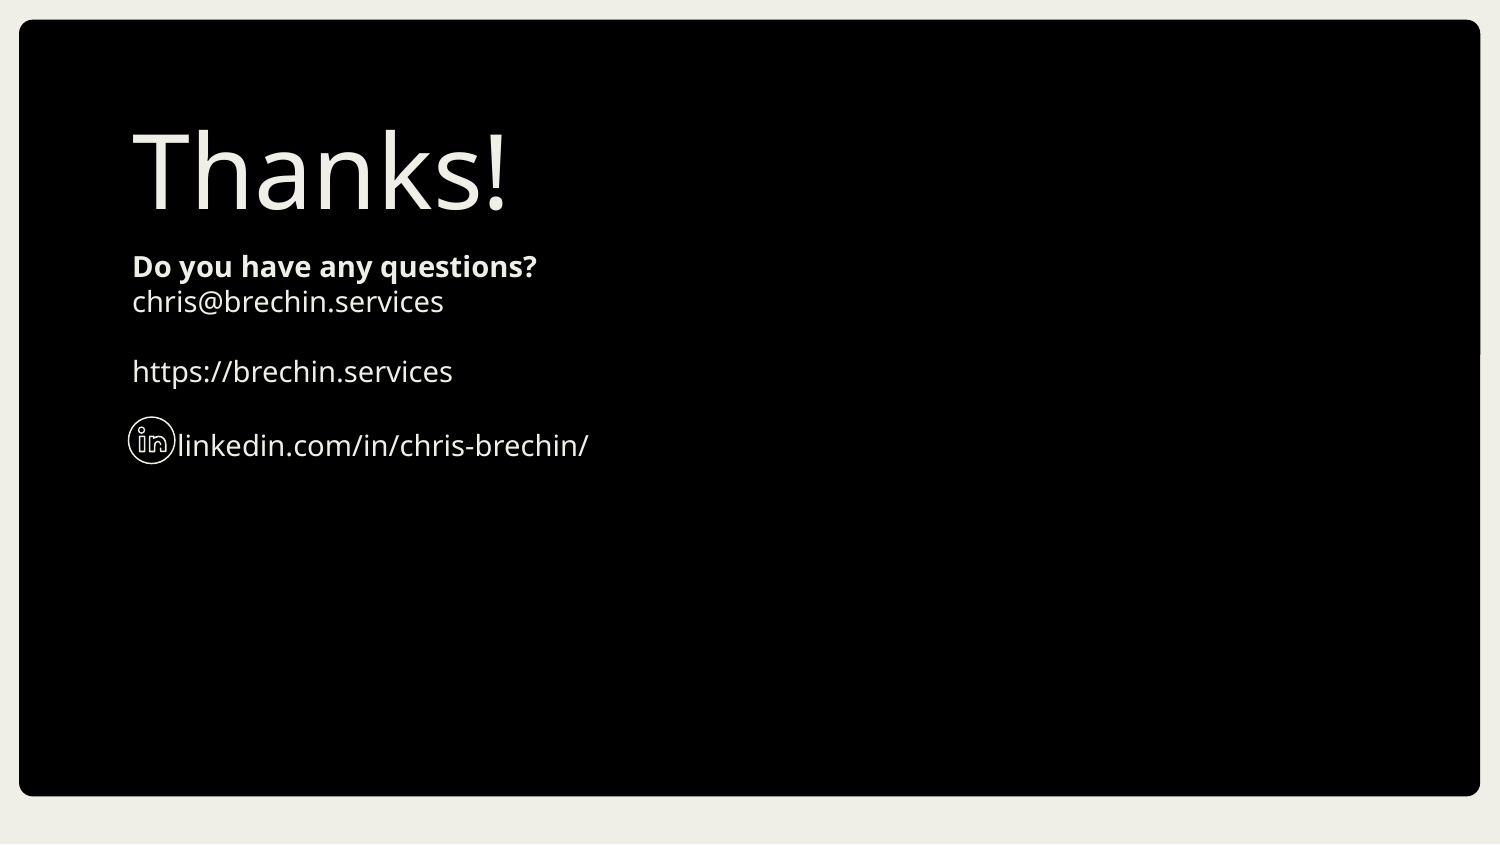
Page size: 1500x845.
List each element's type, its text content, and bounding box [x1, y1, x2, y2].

text_box Feature Name/Product [220, 795, 422, 845]
text_box [127, 416, 176, 465]
title Thanks! [117, 0, 847, 232]
subtitle Do you have any questions? chris@brechin.services https://brechin.services linkedin.com/in/chris-brechin/ [117, 232, 1053, 509]
